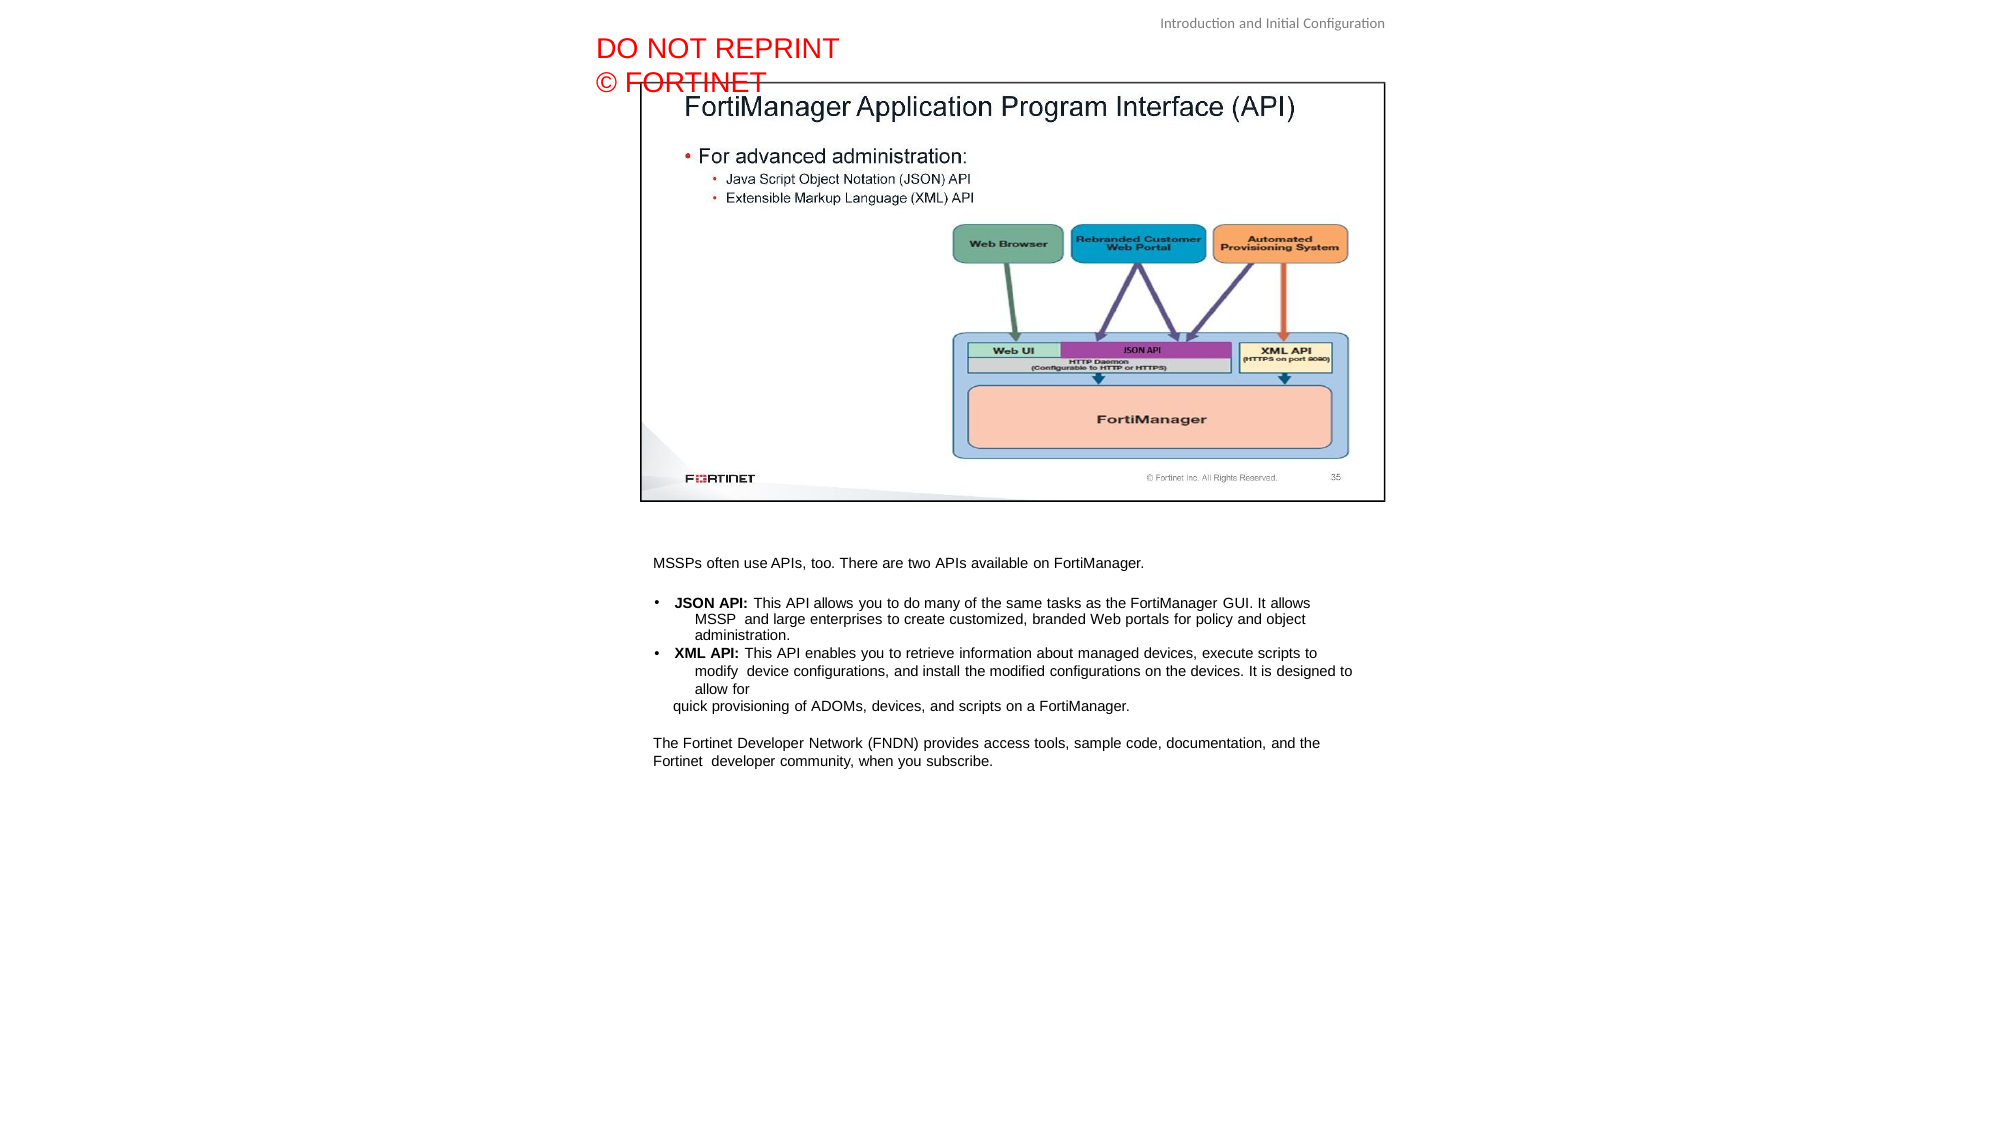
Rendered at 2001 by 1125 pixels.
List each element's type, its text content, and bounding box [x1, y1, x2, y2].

text_box DO NOT REPRINT © FORTINET [594, 28, 841, 98]
text_box Introduction and Initial Configuration [1158, 11, 1386, 32]
text_box [640, 81, 1386, 502]
text_box MSSPs often use APIs, too. There are two APIs available on FortiManager. JSON API: This API allows you to do many of the same tasks as the FortiManager GUI. It allows MSSP and large enterprises to create customized, branded Web portals for policy and object administration. XML API: This API enables you to retrieve information about managed devices, execute scripts to modify device configurations, and install the modified configurations on the devices. It is designed to allow for quick provisioning of ADOMs, devices, and scripts on a FortiManager. The Fortinet Developer Network (FNDN) provides access tools, sample code, documentation, and the Fortinet developer community, when you subscribe. [651, 552, 1375, 739]
picture [642, 92, 1351, 500]
